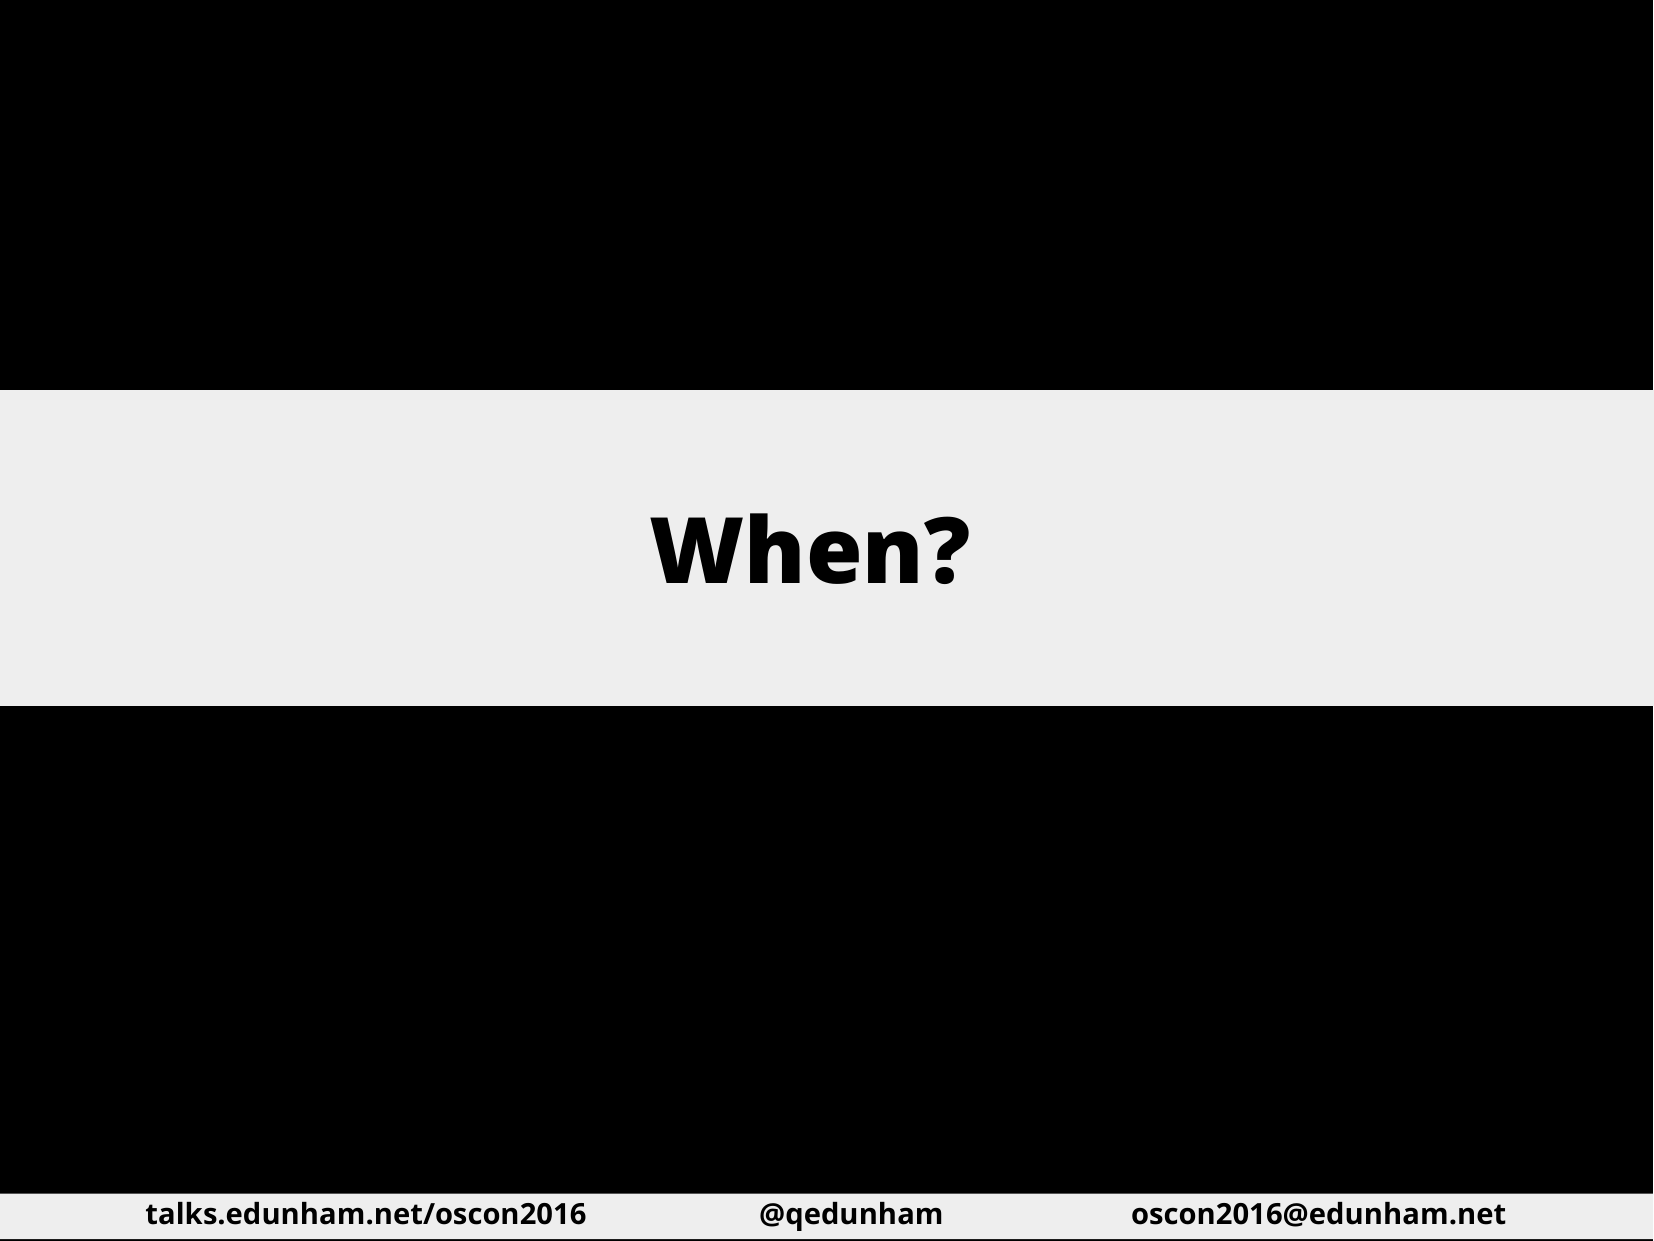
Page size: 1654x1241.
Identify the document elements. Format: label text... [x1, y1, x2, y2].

title When? [0, 390, 1621, 706]
